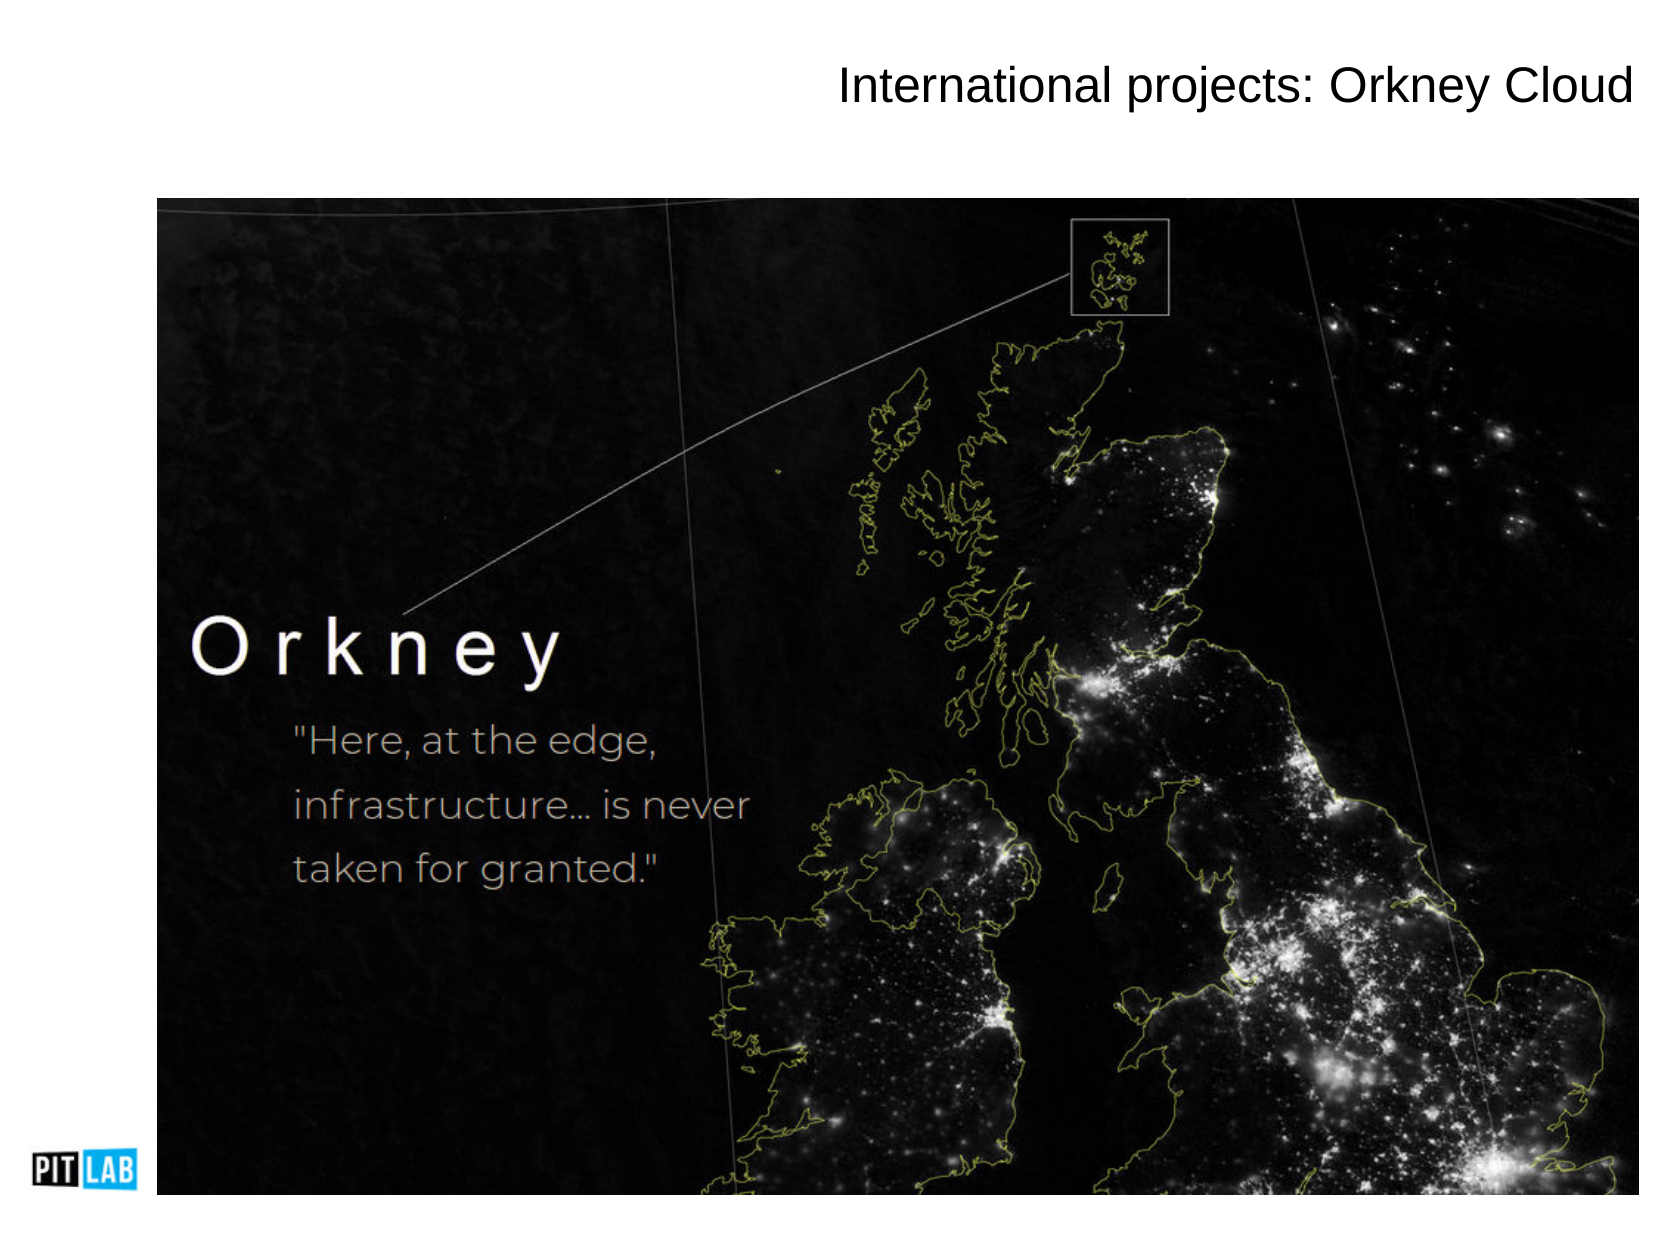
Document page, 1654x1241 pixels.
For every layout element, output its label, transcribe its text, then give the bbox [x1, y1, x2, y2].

title International projects: Orkney Cloud [82, 49, 1636, 121]
picture [4, 114, 1654, 1216]
